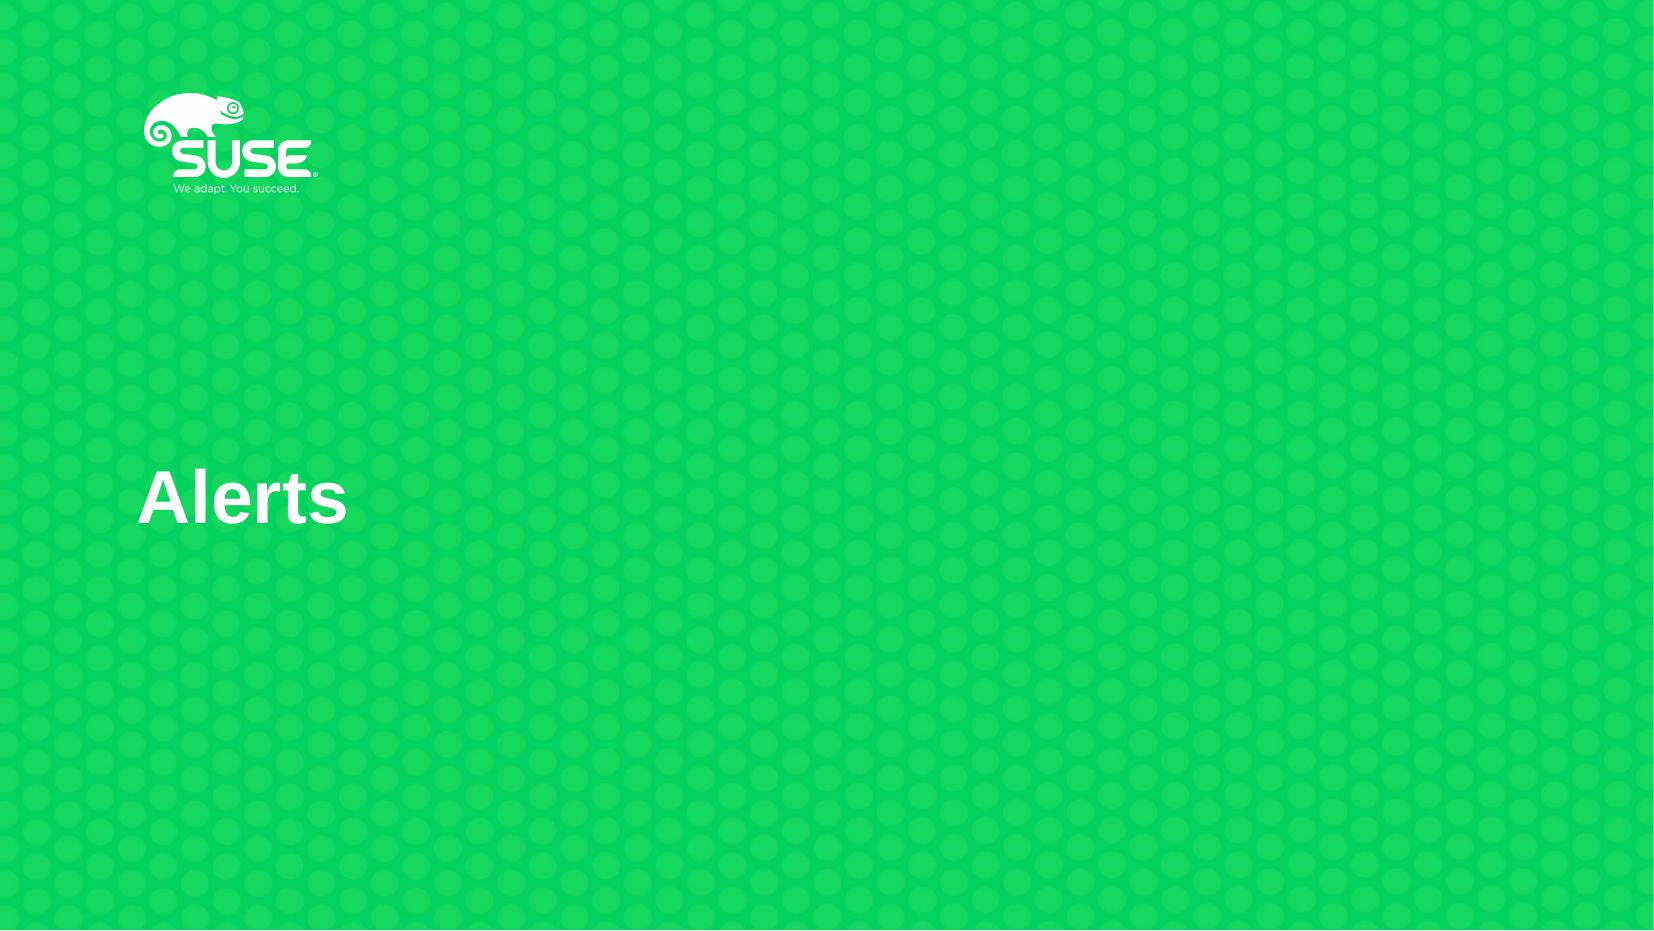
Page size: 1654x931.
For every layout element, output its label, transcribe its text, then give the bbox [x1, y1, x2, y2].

picture [0, 0, 1654, 930]
title Alerts [121, 217, 1531, 541]
